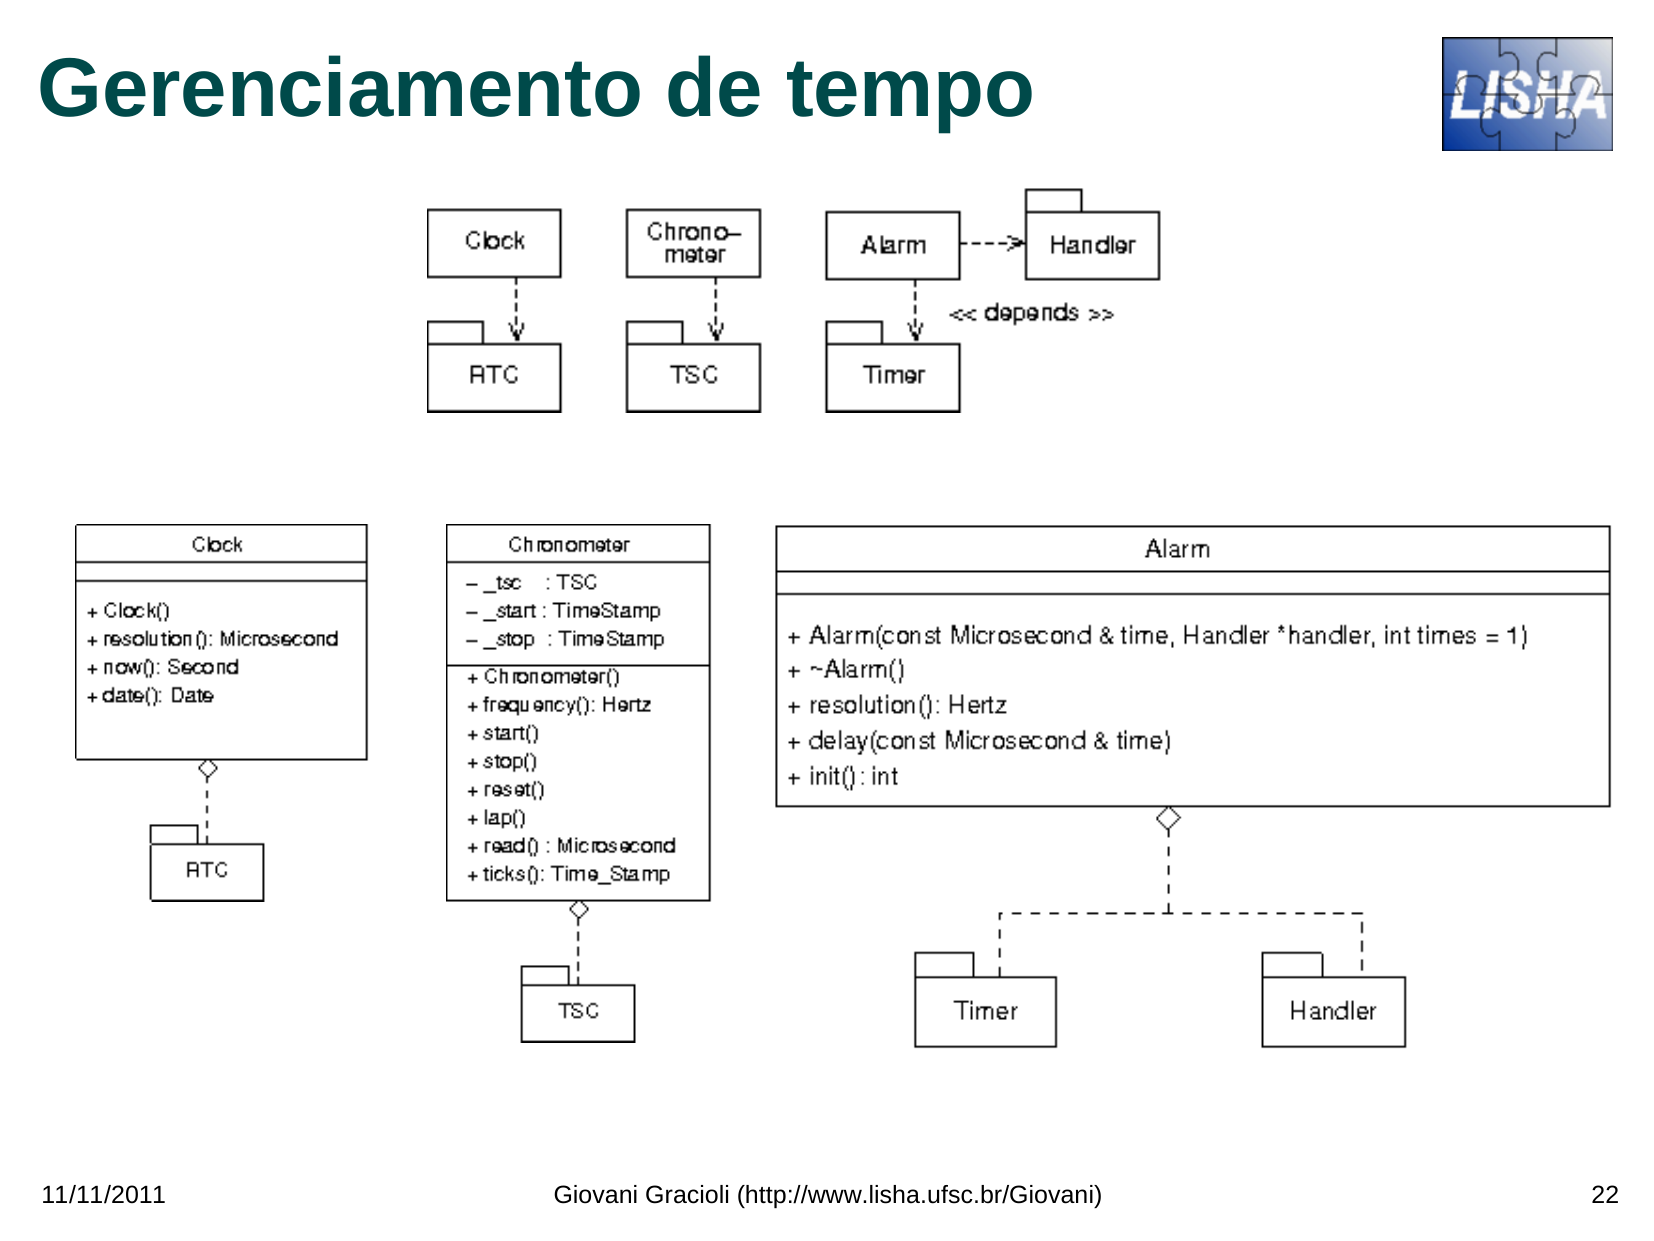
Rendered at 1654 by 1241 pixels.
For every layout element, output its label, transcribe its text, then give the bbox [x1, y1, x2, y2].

picture [446, 524, 713, 1043]
picture [427, 187, 1163, 413]
picture [774, 524, 1613, 1051]
picture [75, 524, 370, 902]
title Gerenciamento de tempo [37, 37, 1426, 151]
picture [1442, 37, 1613, 151]
